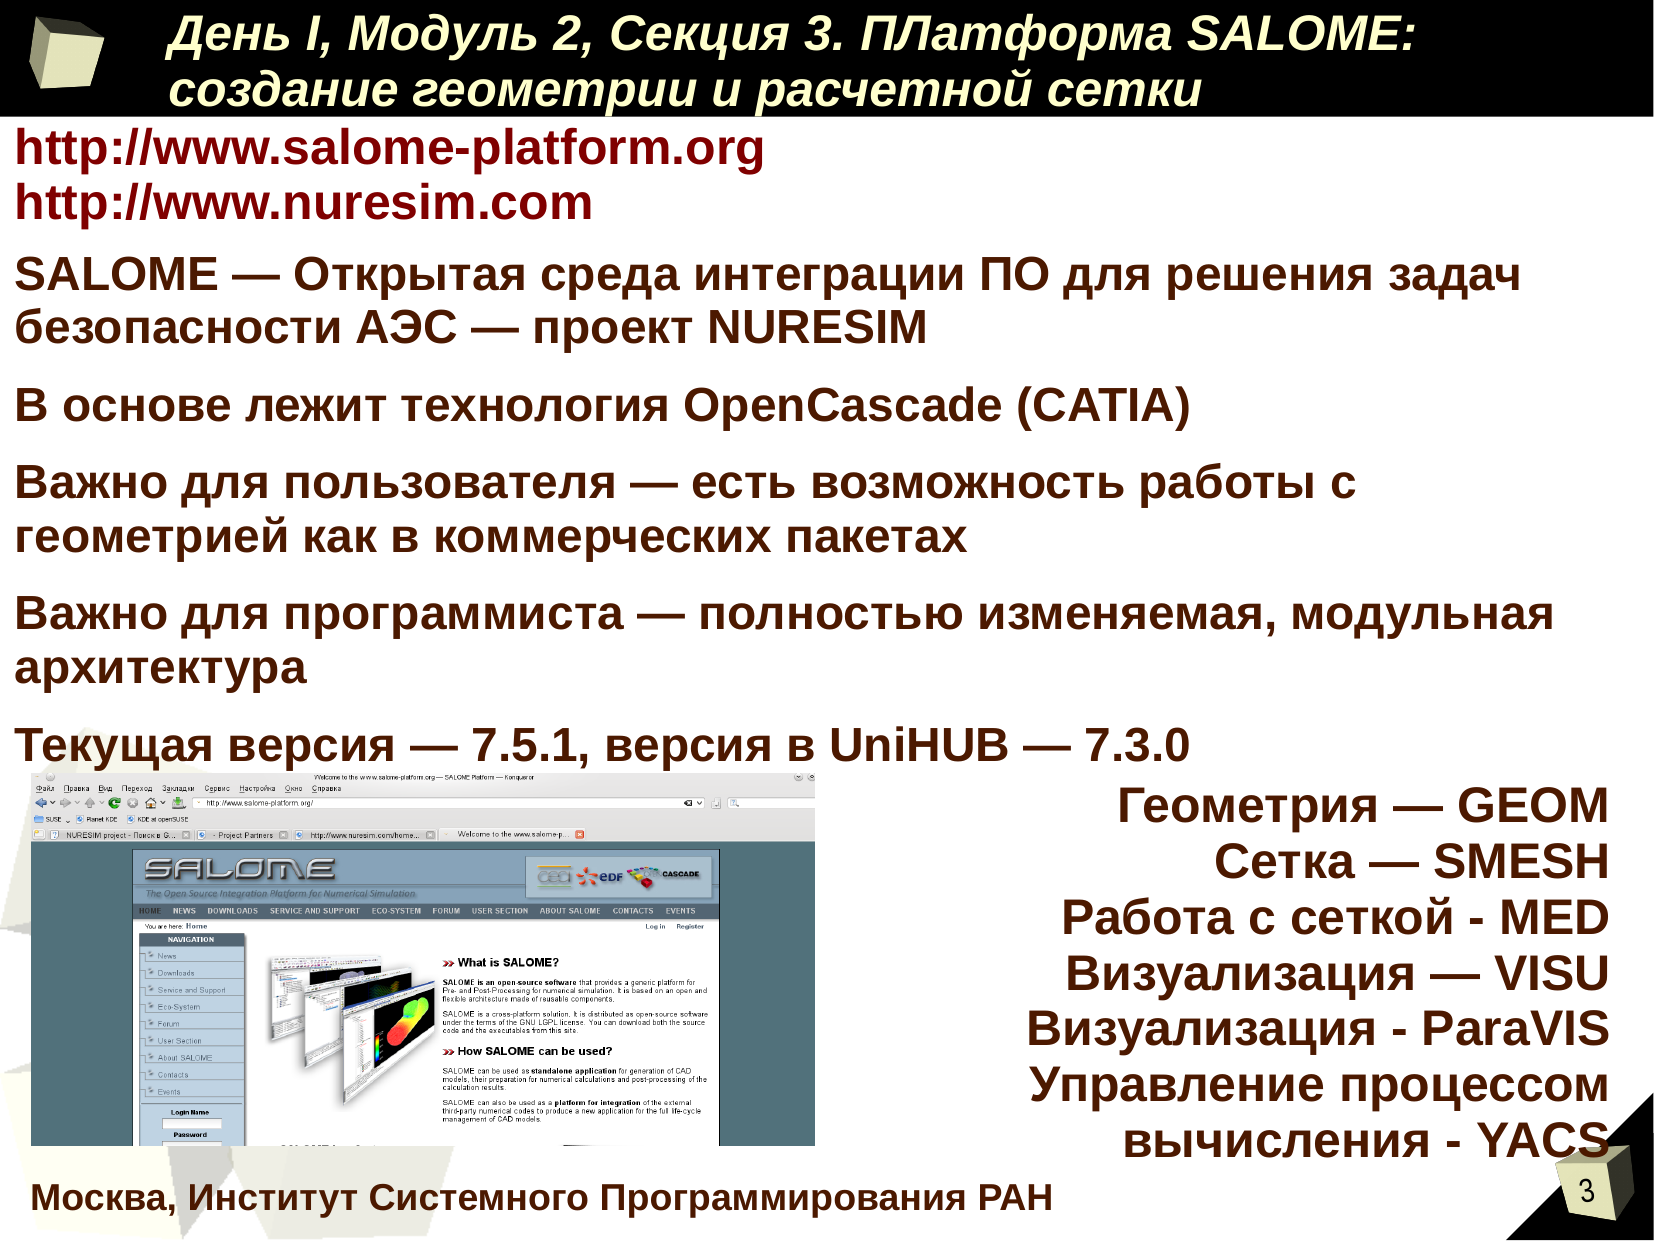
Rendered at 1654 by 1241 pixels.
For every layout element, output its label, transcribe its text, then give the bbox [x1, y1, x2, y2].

text_box SALOME — Открытая среда интеграции ПО для решения задач безопасности АЭС — проект NURESIM В основе лежит технология OpenCascade (CATIA) Важно для пользователя — есть возможность работы с геометрией как в коммерческих пакетах Важно для программиста — полностью изменяемая, модульная архитектура Текущая версия — 7.5.1, версия в UniHUB — 7.3.0 [0, 238, 1654, 779]
text_box Геометрия — GEOM Сетка — SMESH Работа с сеткой - MED Визуализация — VISU Визуализация - ParaVIS Управление процессом вычисления - YACS [857, 770, 1626, 1184]
picture [464, 1193, 472, 1198]
text_box http://www.salome-platform.org http://www.nuresim.com [0, 111, 1654, 238]
picture [0, 773, 815, 1241]
